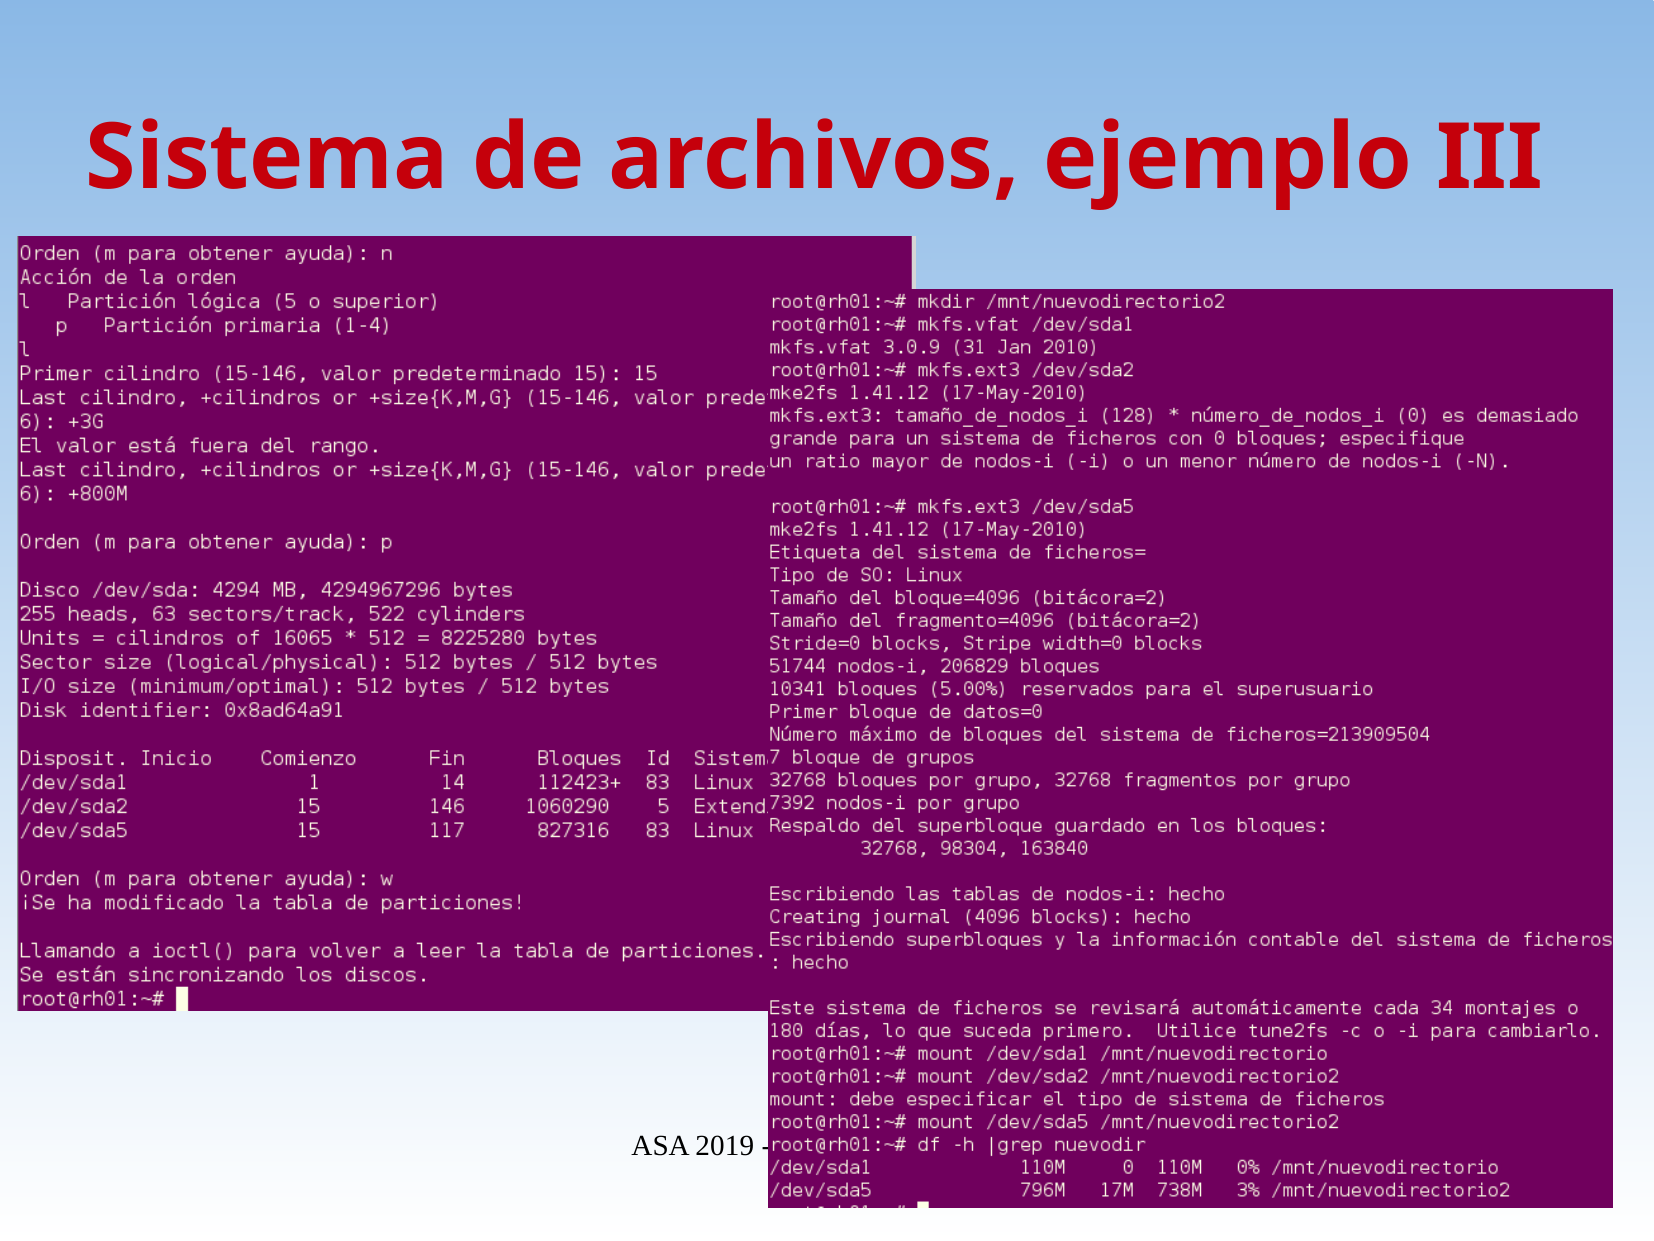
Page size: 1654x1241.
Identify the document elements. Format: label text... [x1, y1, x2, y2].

title Sistema de archivos, ejemplo III [82, 49, 1571, 257]
picture [17, 236, 1613, 1208]
